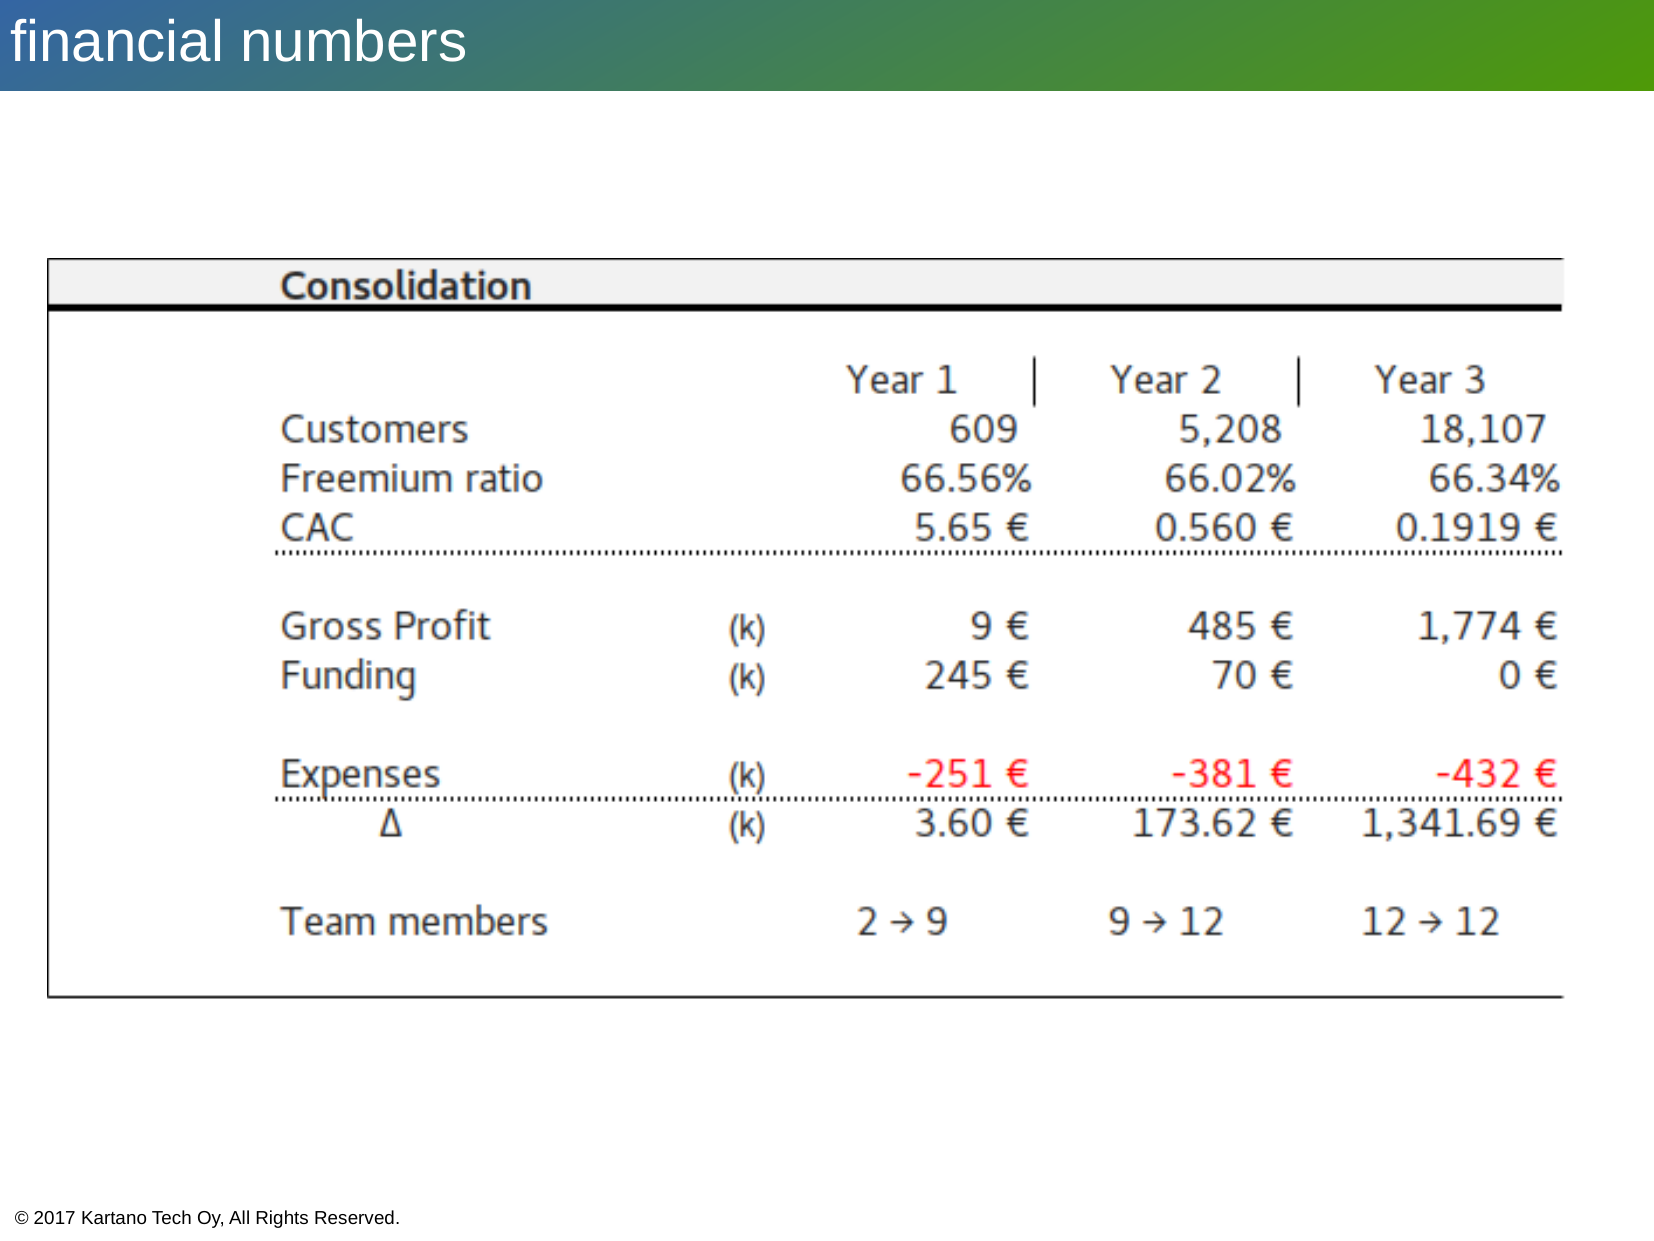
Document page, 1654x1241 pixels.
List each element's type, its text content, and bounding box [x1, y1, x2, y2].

text_box financial numbers [0, 1, 551, 95]
text_box © 2017 Kartano Tech Oy, All Rights Reserved. [0, 1200, 450, 1241]
text_box [0, 0, 1653, 91]
picture [47, 258, 1574, 1006]
